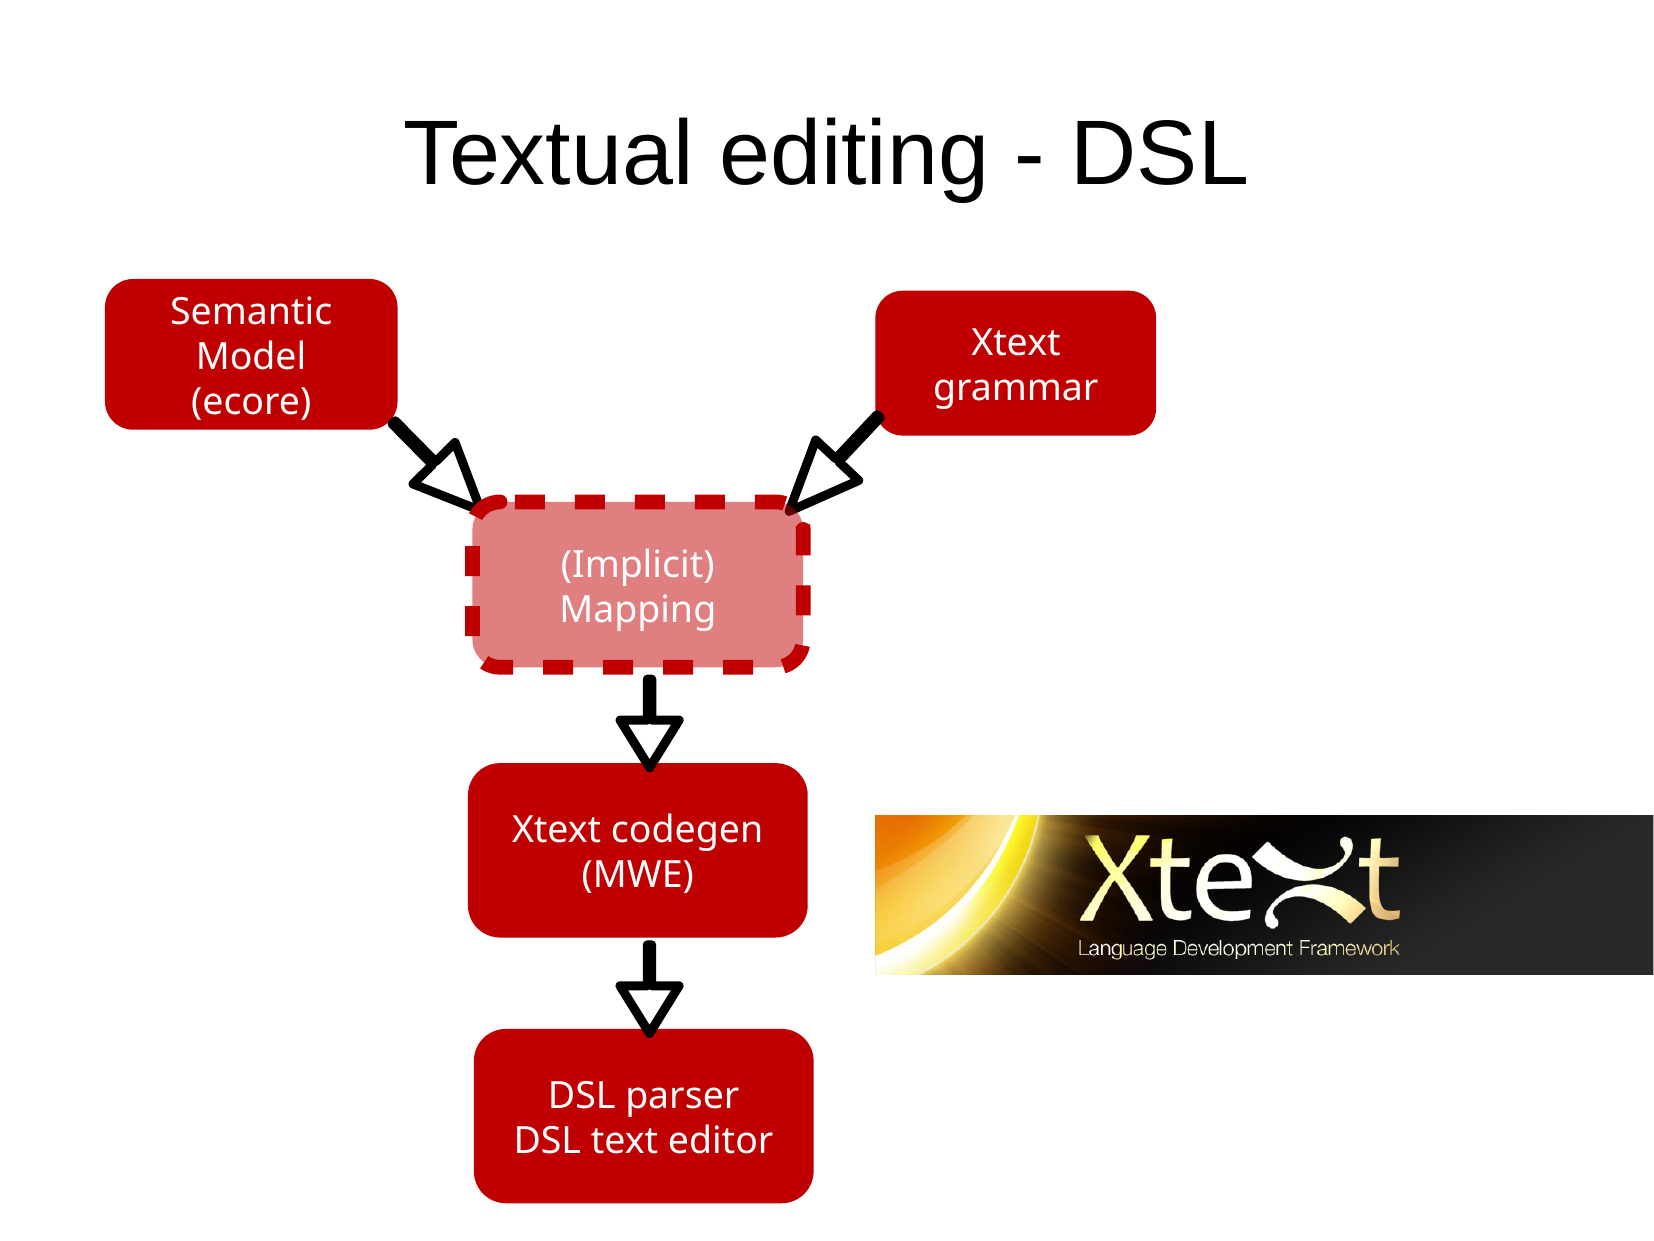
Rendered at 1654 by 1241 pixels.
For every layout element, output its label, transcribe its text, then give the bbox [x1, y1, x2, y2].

text_box Semantic Model (ecore) [109, 283, 394, 426]
text_box DSL parser DSL text editor [478, 1033, 810, 1199]
picture [875, 815, 1654, 975]
text_box Xtext codegen (MWE) [472, 767, 804, 934]
text_box Xtext grammar [879, 295, 1152, 432]
text_box (Implicit) Mapping [472, 501, 804, 668]
title Textual editing - DSL [82, 49, 1571, 257]
text_box [392, 420, 481, 511]
text_box [791, 414, 881, 509]
text_box [620, 679, 680, 768]
text_box [620, 944, 680, 1034]
